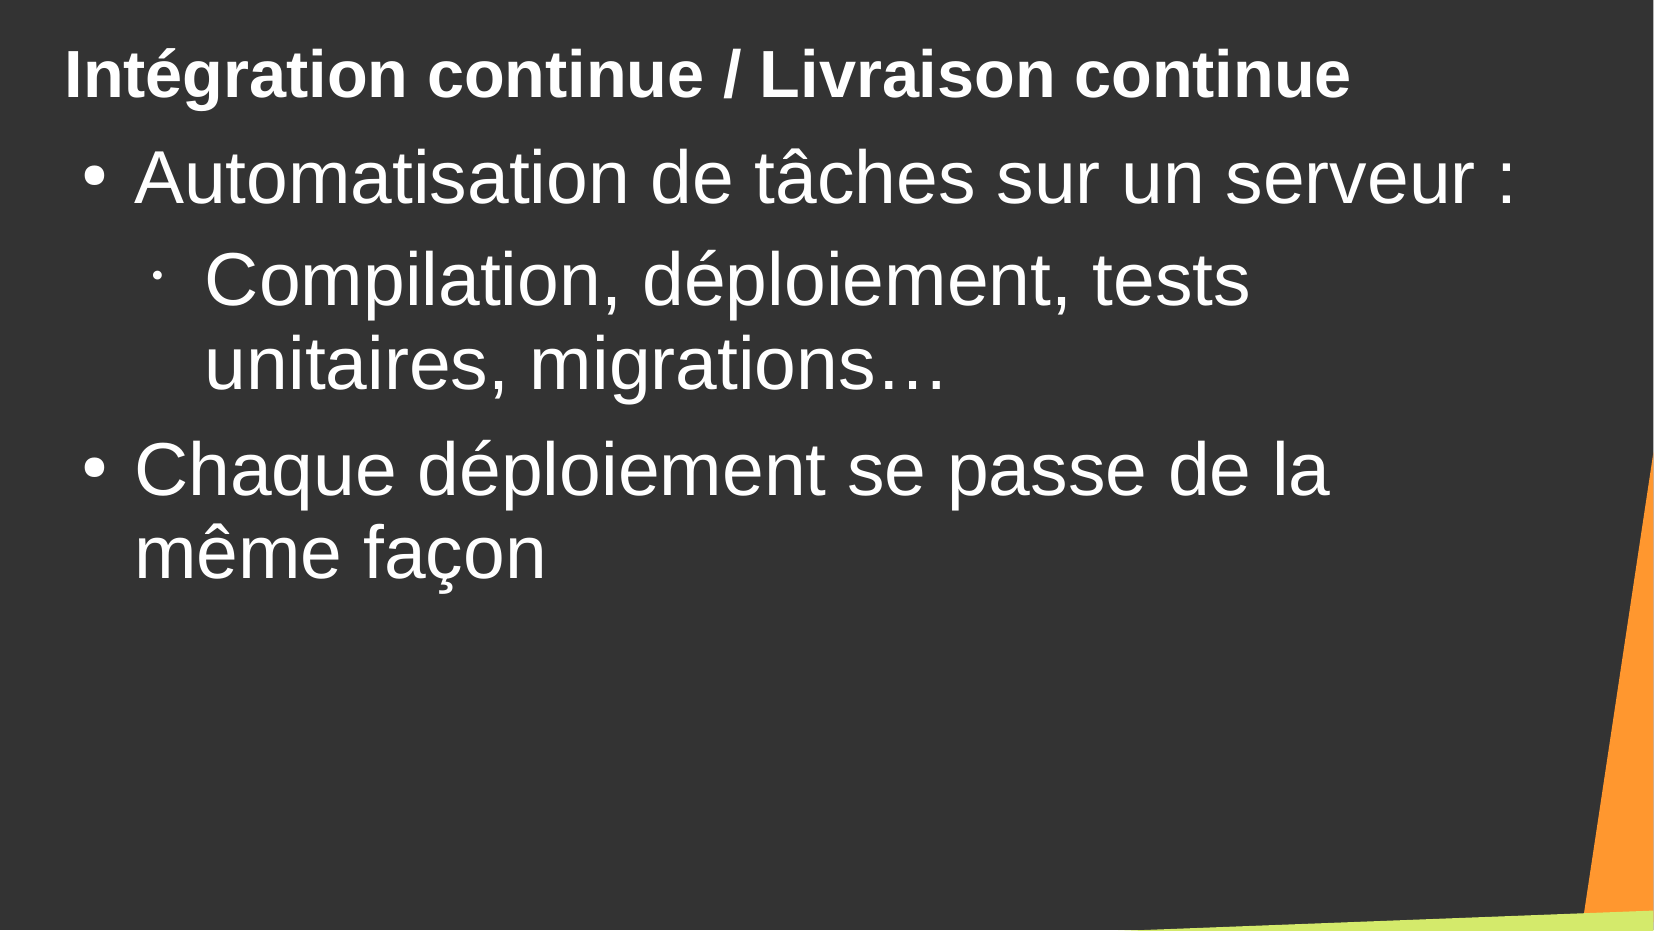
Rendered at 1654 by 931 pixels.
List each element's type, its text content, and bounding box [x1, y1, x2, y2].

title Intégration continue / Livraison continue [64, 37, 1388, 115]
text_box [1118, 448, 1654, 931]
list Automatisation de tâches sur un serveur : Compilation, déploiement, tests unitaires, migrations… Chaque déploiement se passe de la même façon [63, 135, 1542, 851]
